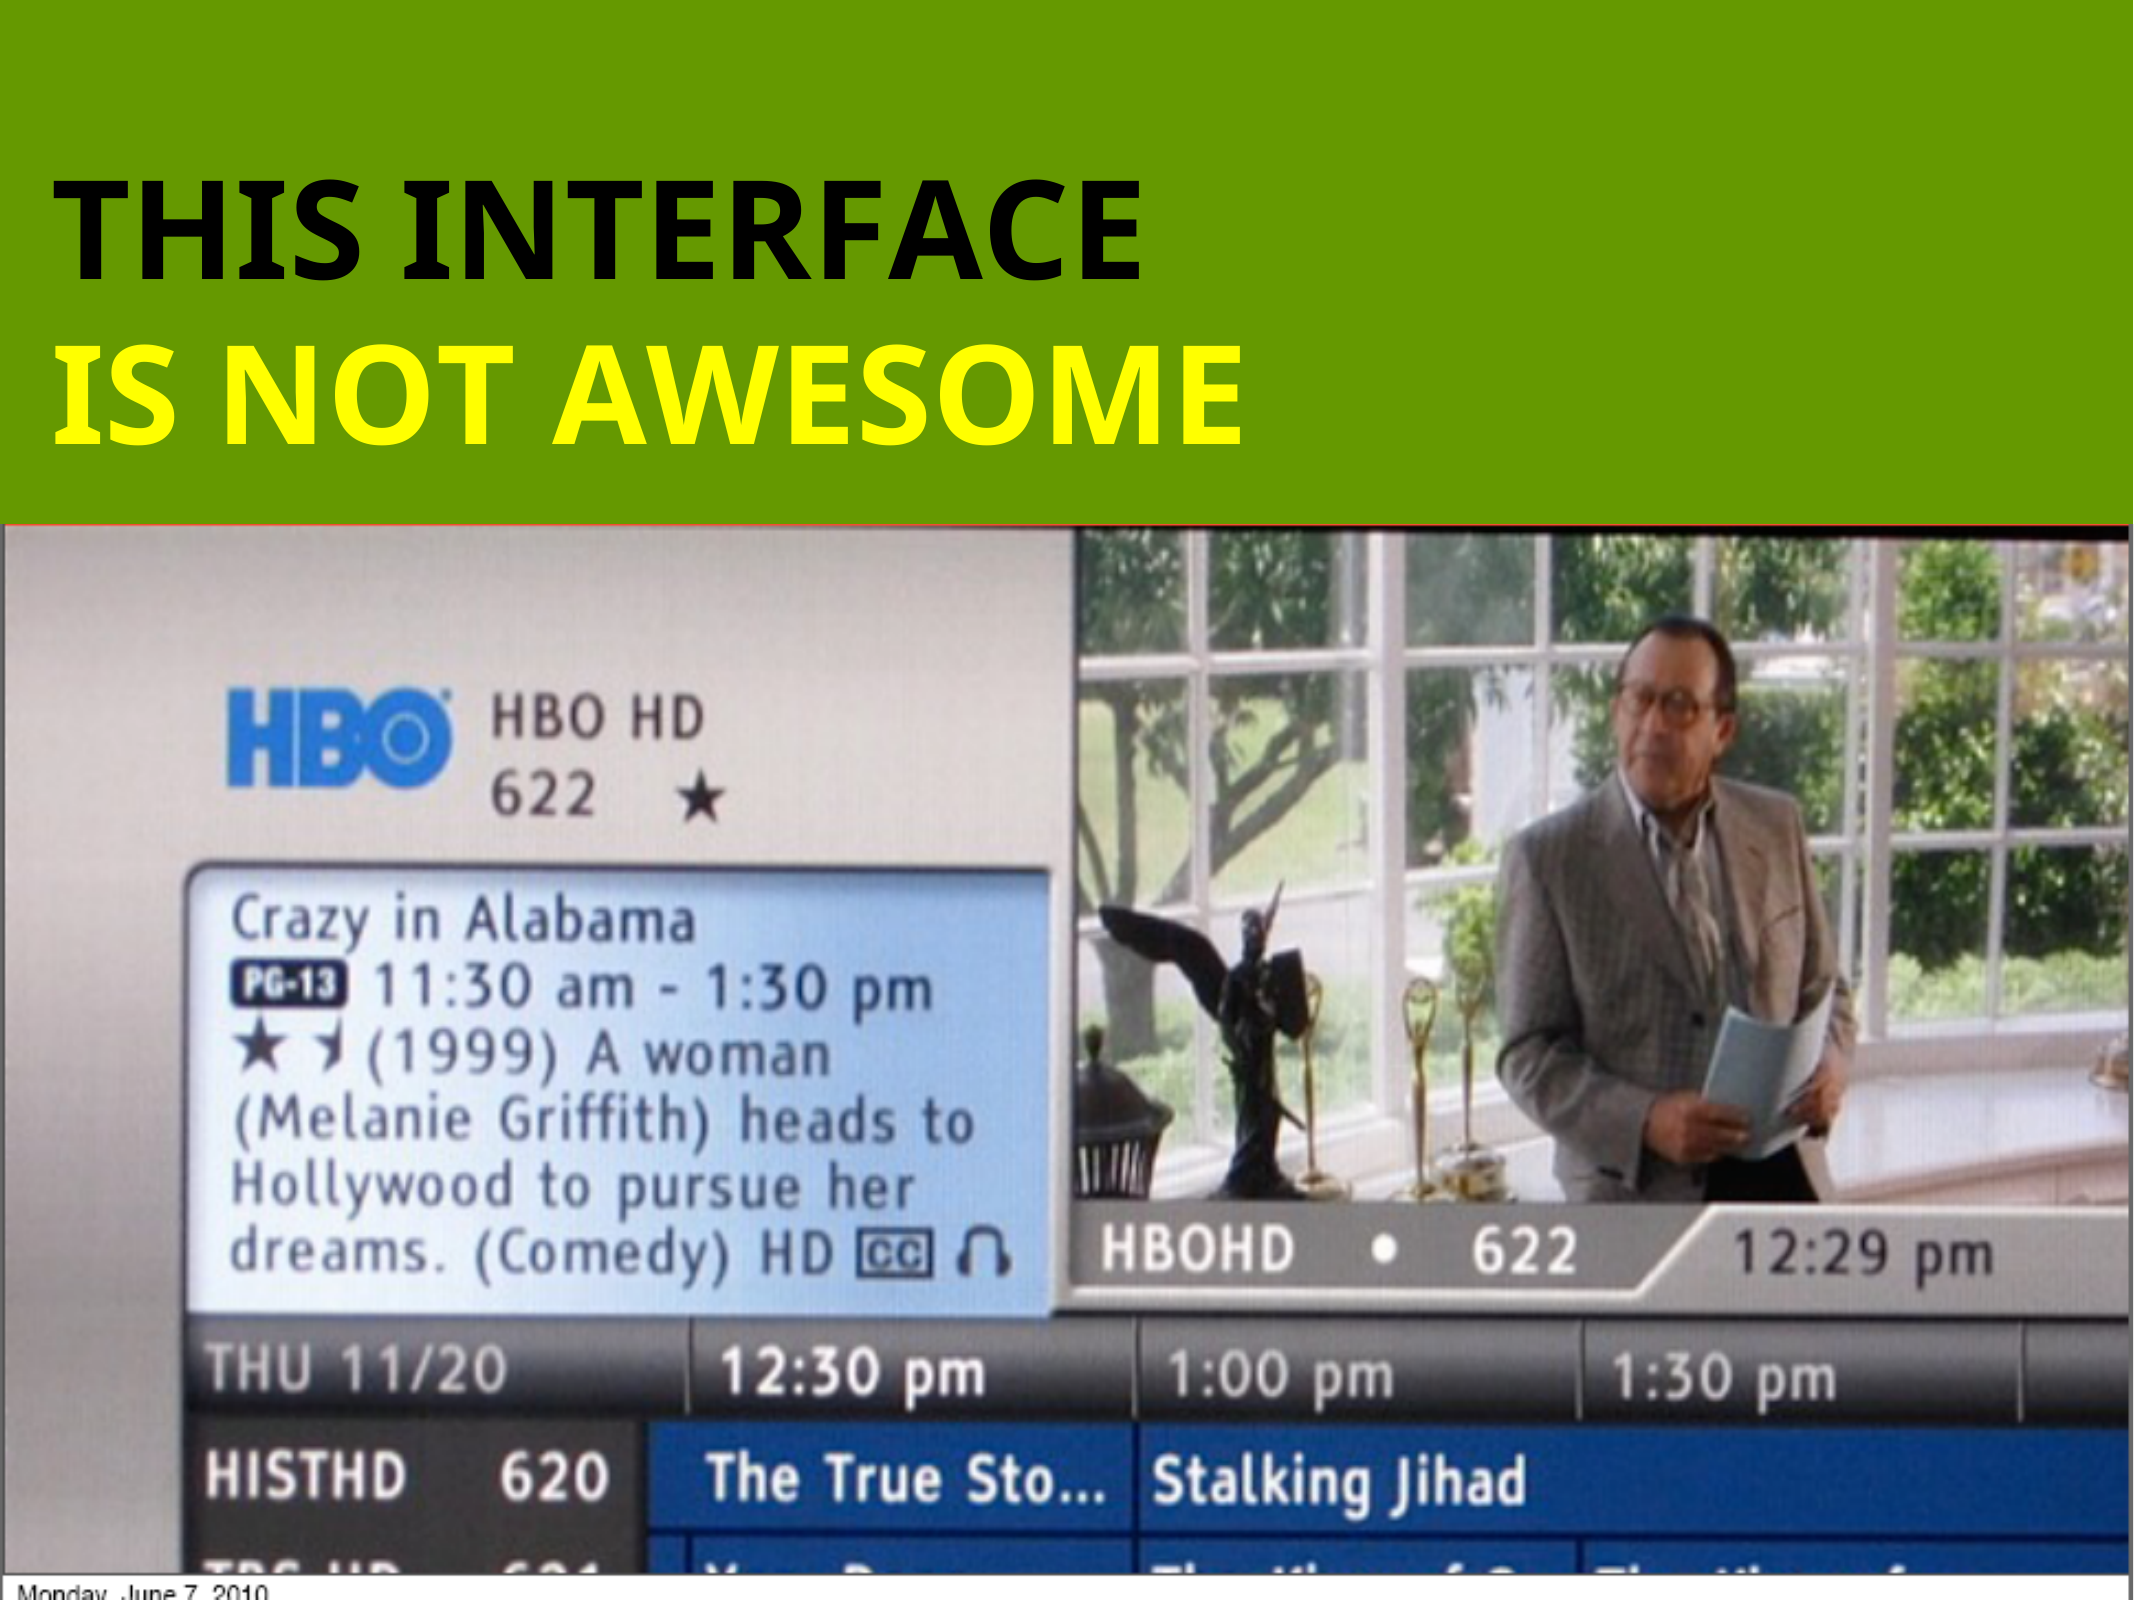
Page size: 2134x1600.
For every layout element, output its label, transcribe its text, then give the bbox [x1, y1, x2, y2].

picture [0, 524, 2134, 1600]
text_box THIS INTERFACE IS NOT AWESOME [41, 142, 2055, 524]
